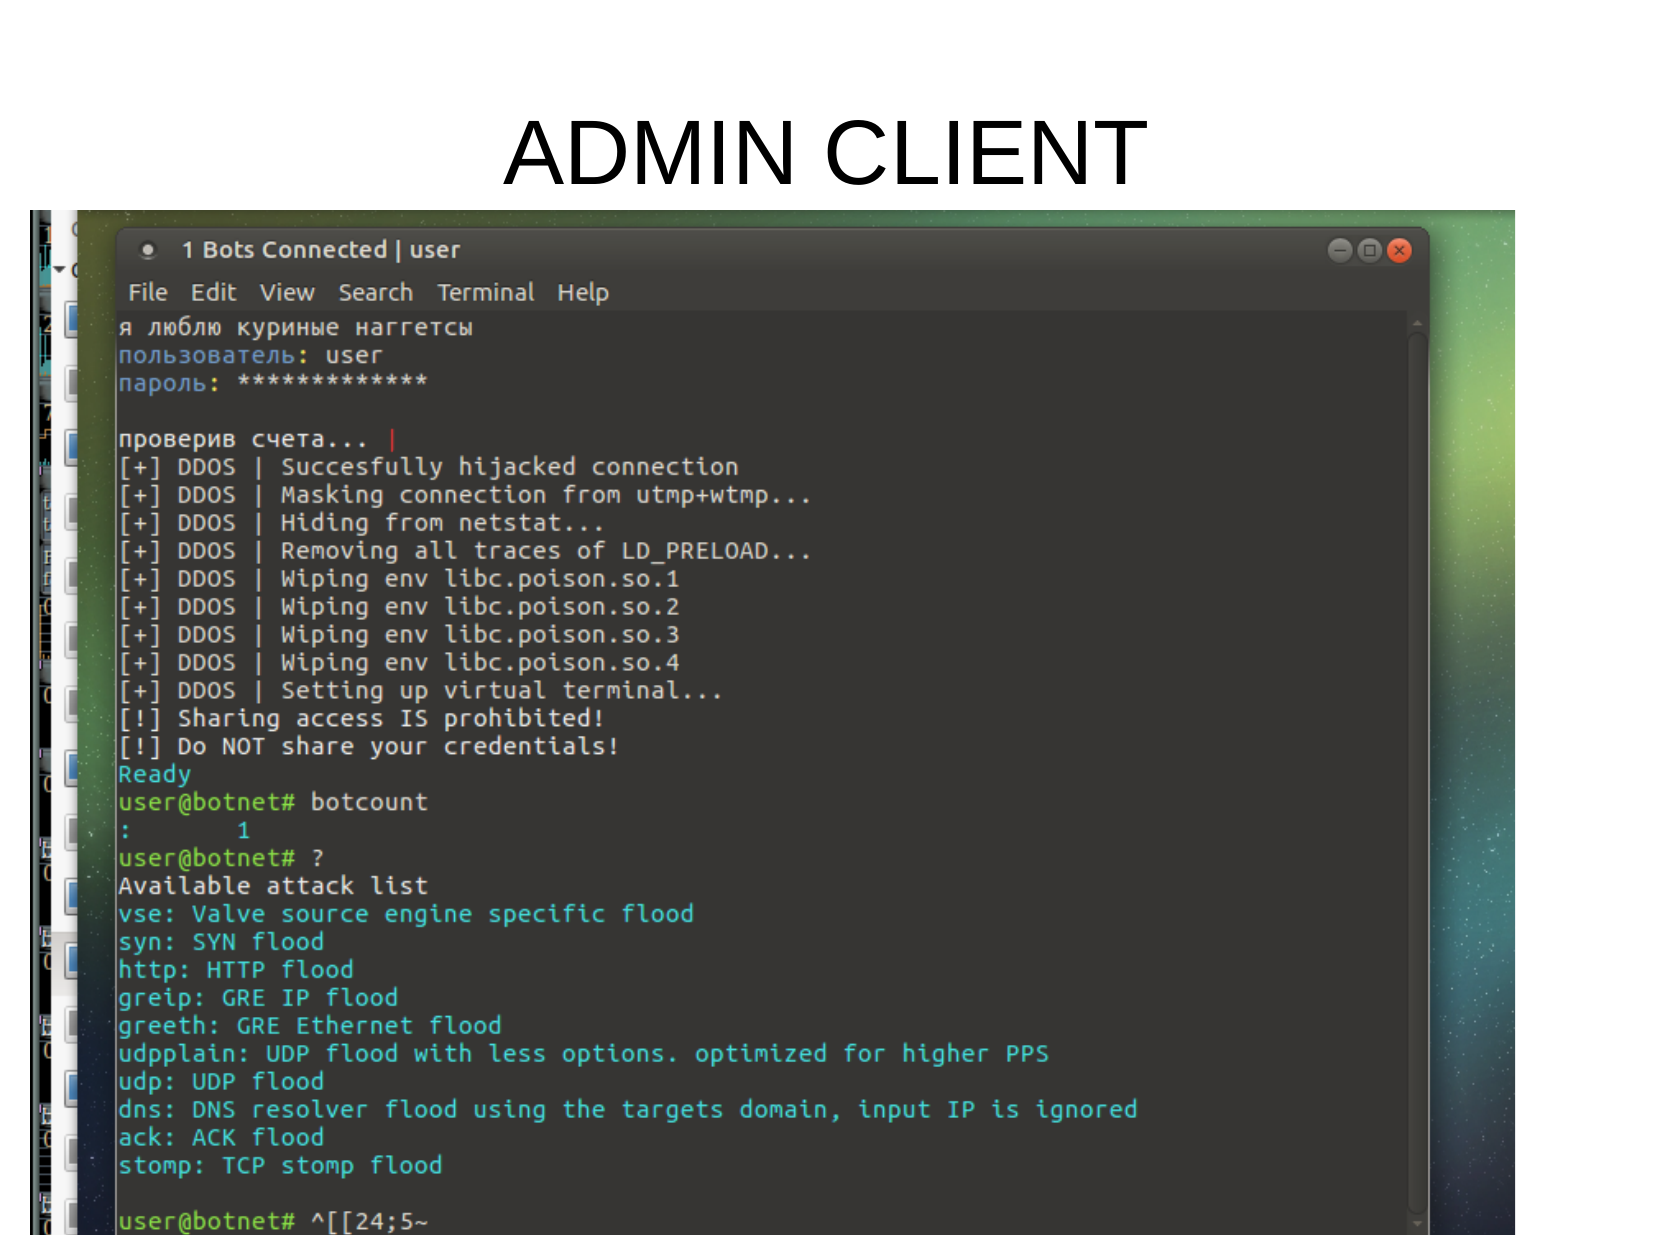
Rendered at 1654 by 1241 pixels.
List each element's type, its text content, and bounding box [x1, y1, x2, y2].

title ADMIN CLIENT [82, 49, 1571, 257]
picture [30, 210, 1516, 1235]
